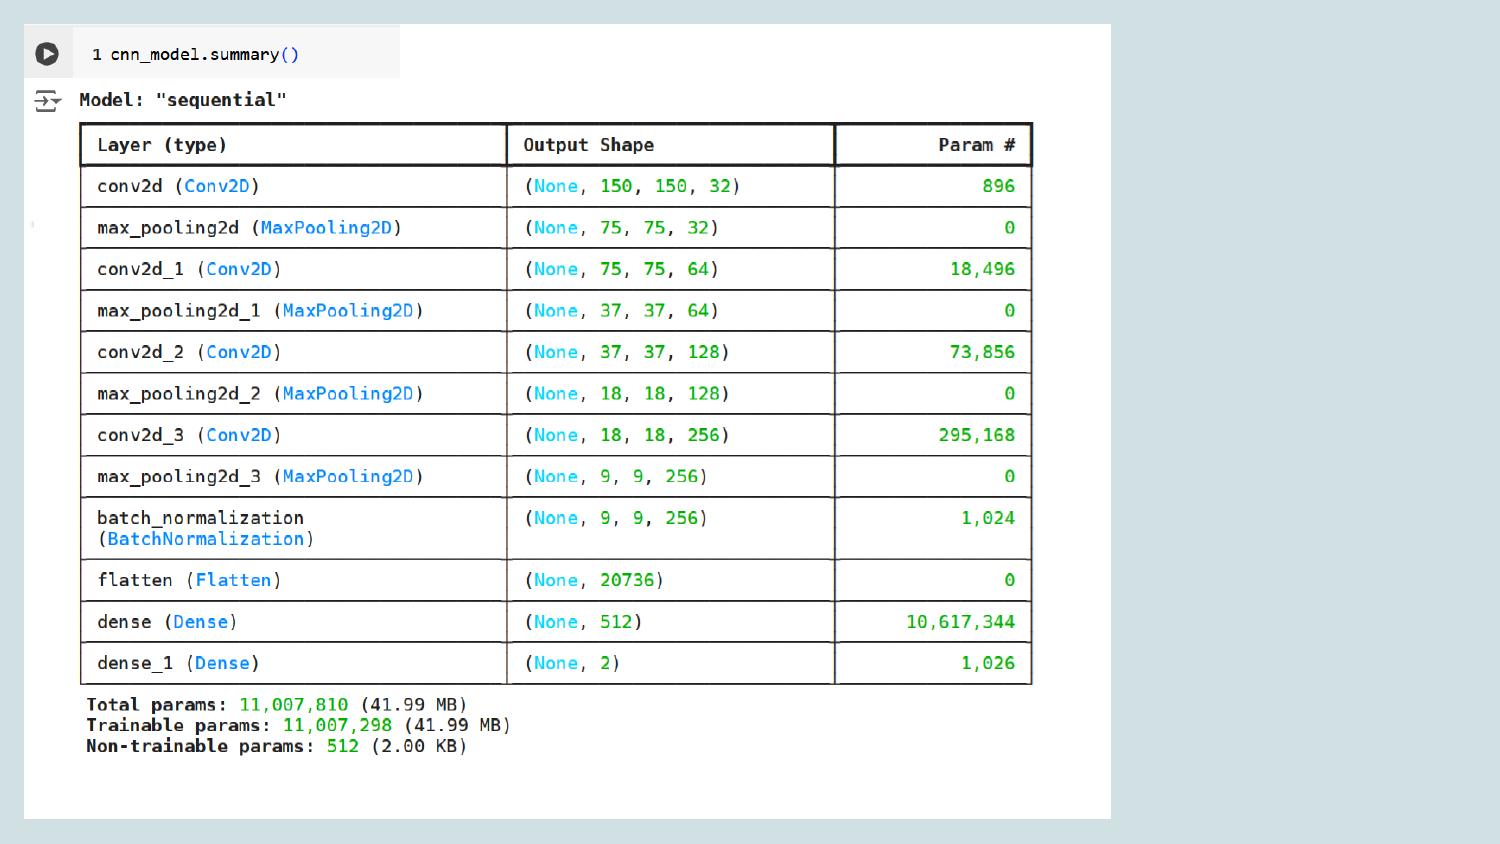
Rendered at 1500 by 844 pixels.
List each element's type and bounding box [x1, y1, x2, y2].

picture [24, 24, 1111, 819]
